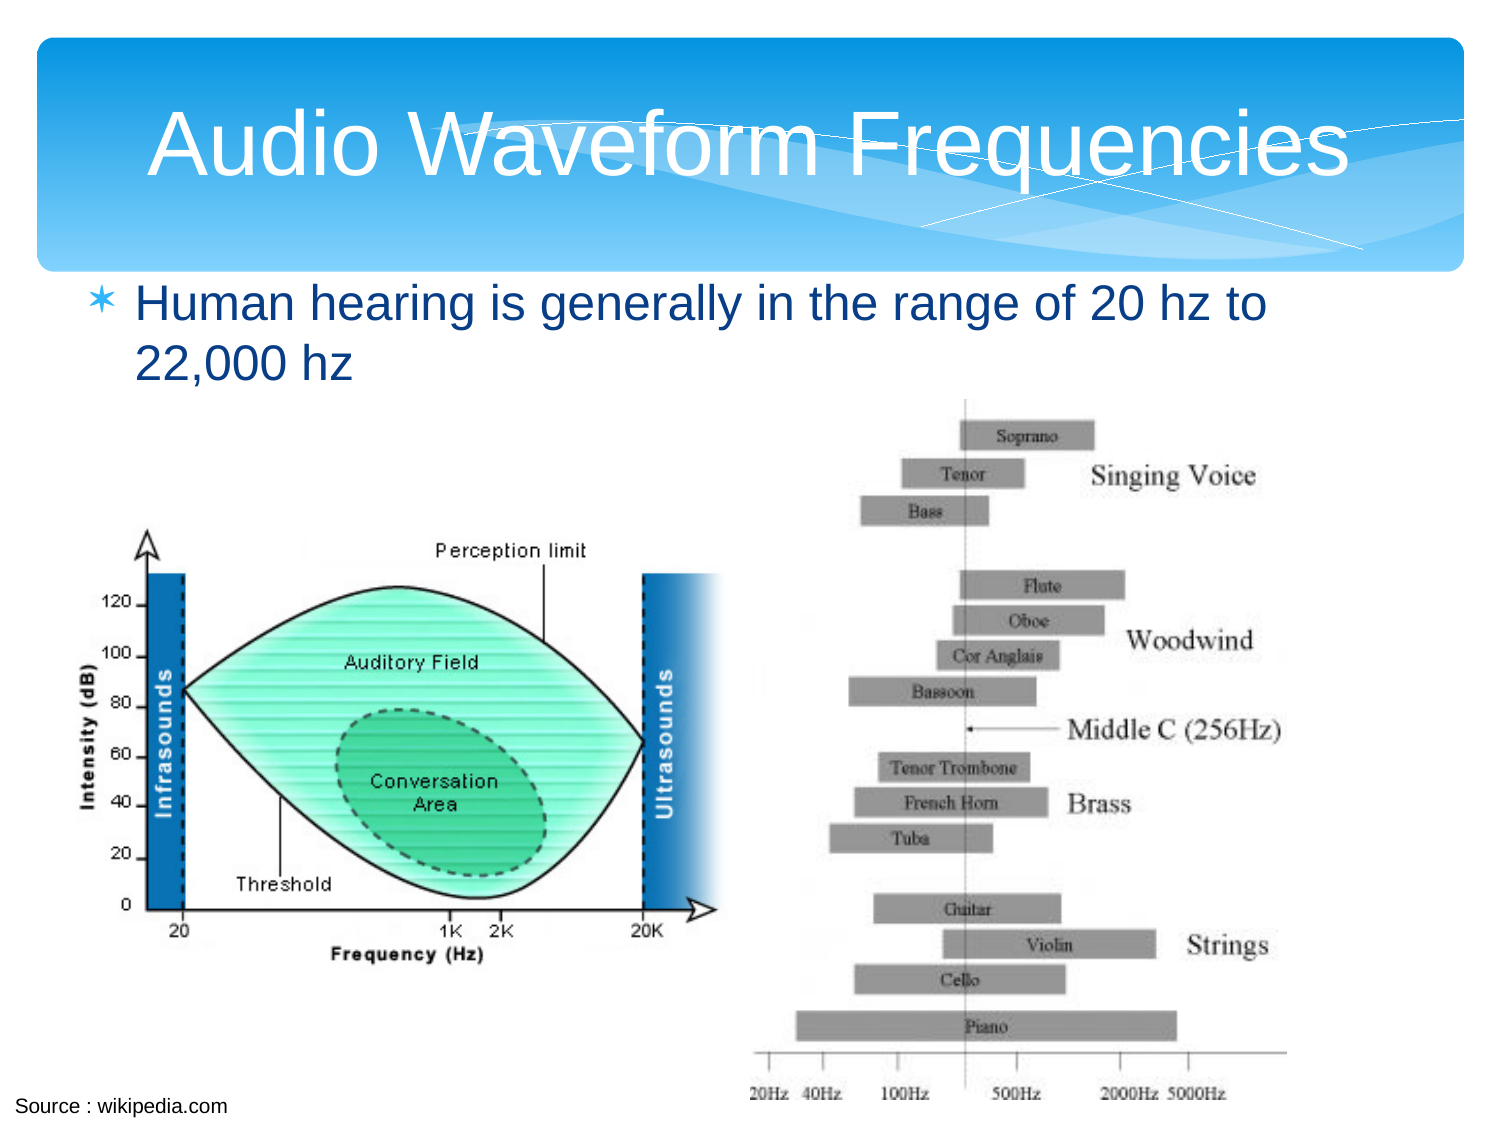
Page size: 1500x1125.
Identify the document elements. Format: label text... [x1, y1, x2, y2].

list Human hearing is generally in the range of 20 hz to 22,000 hz [75, 262, 1426, 1005]
picture [750, 399, 1287, 1101]
text_box Source : wikipedia.com [0, 1084, 285, 1125]
title Audio Waveform Frequencies [75, 45, 1426, 233]
picture [62, 524, 738, 973]
